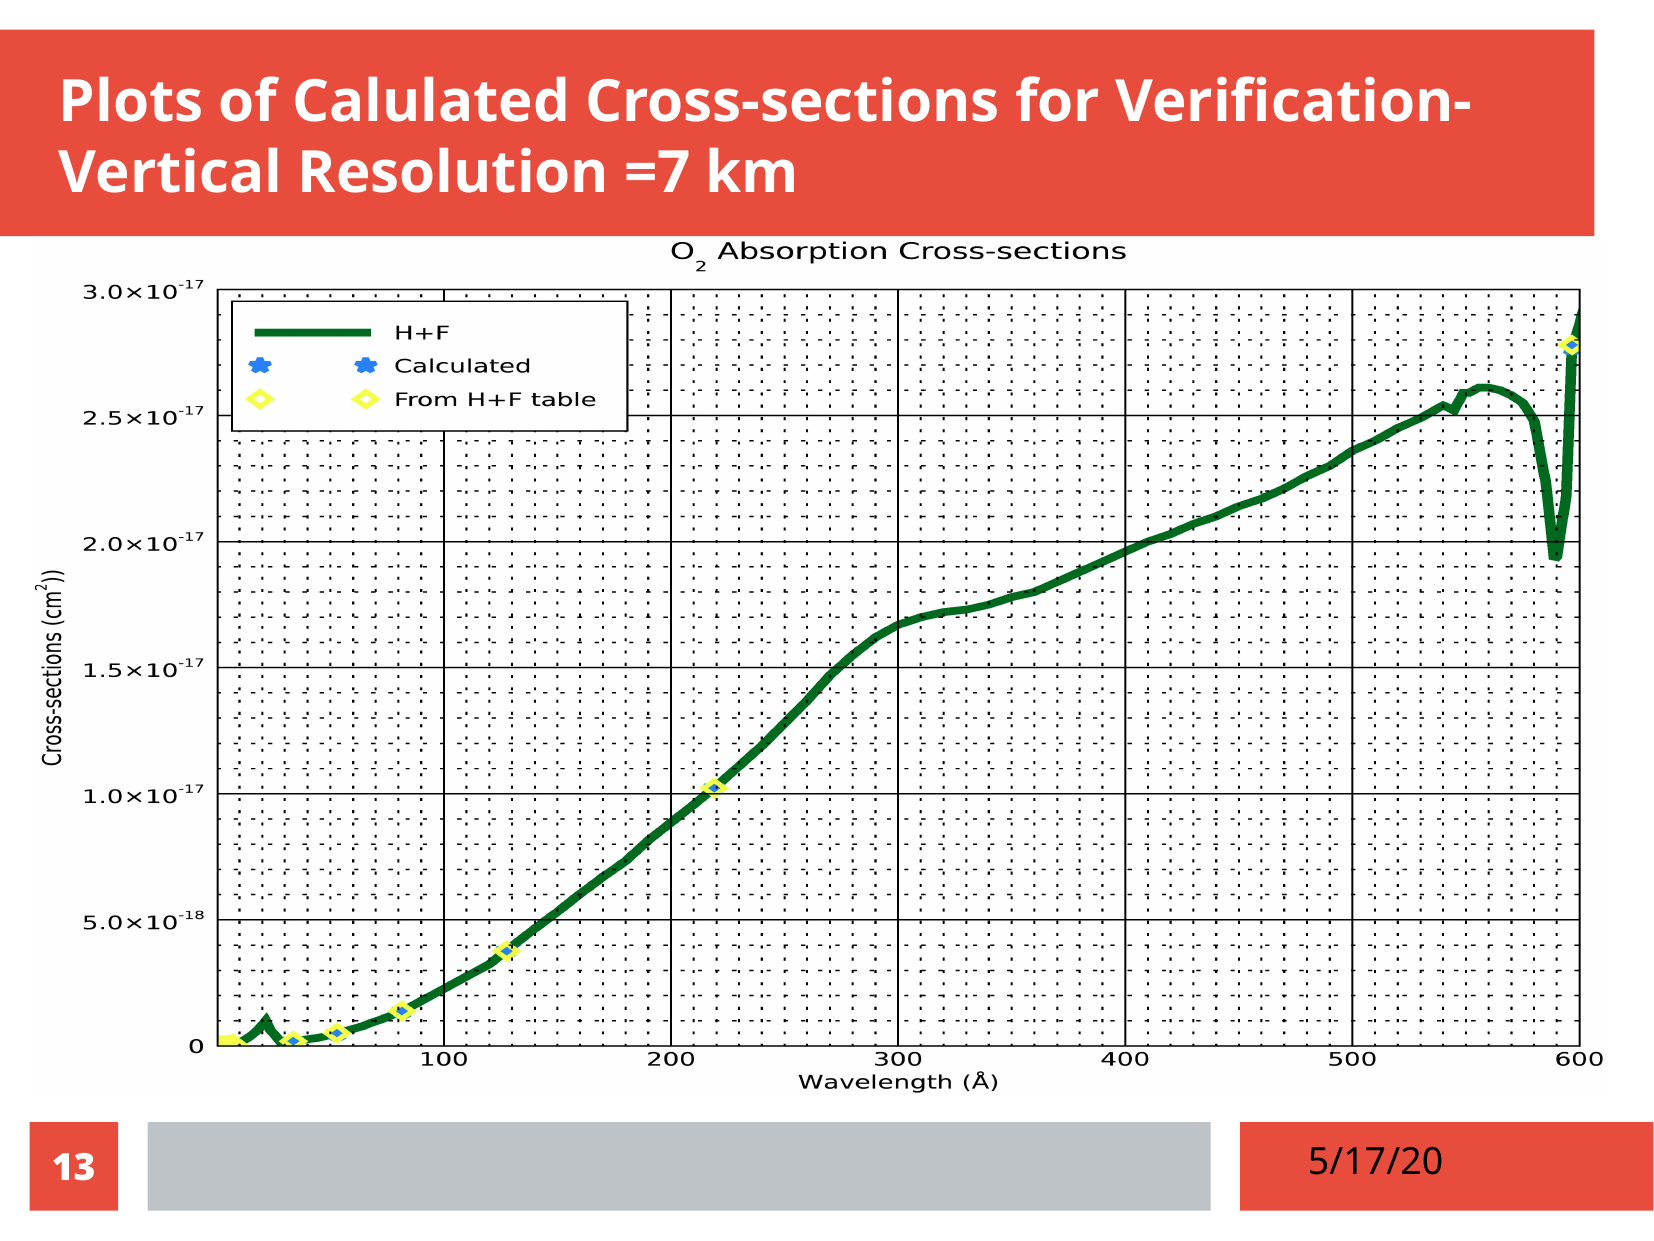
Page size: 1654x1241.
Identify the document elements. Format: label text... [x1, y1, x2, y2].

text_box 5/17/20 [1293, 1127, 1516, 1201]
title [0, 1045, 1654, 1201]
title Plots of Calulated Cross-sections for Verification- Vertical Resolution =7 km [59, 59, 1595, 207]
picture [31, 239, 1606, 1096]
